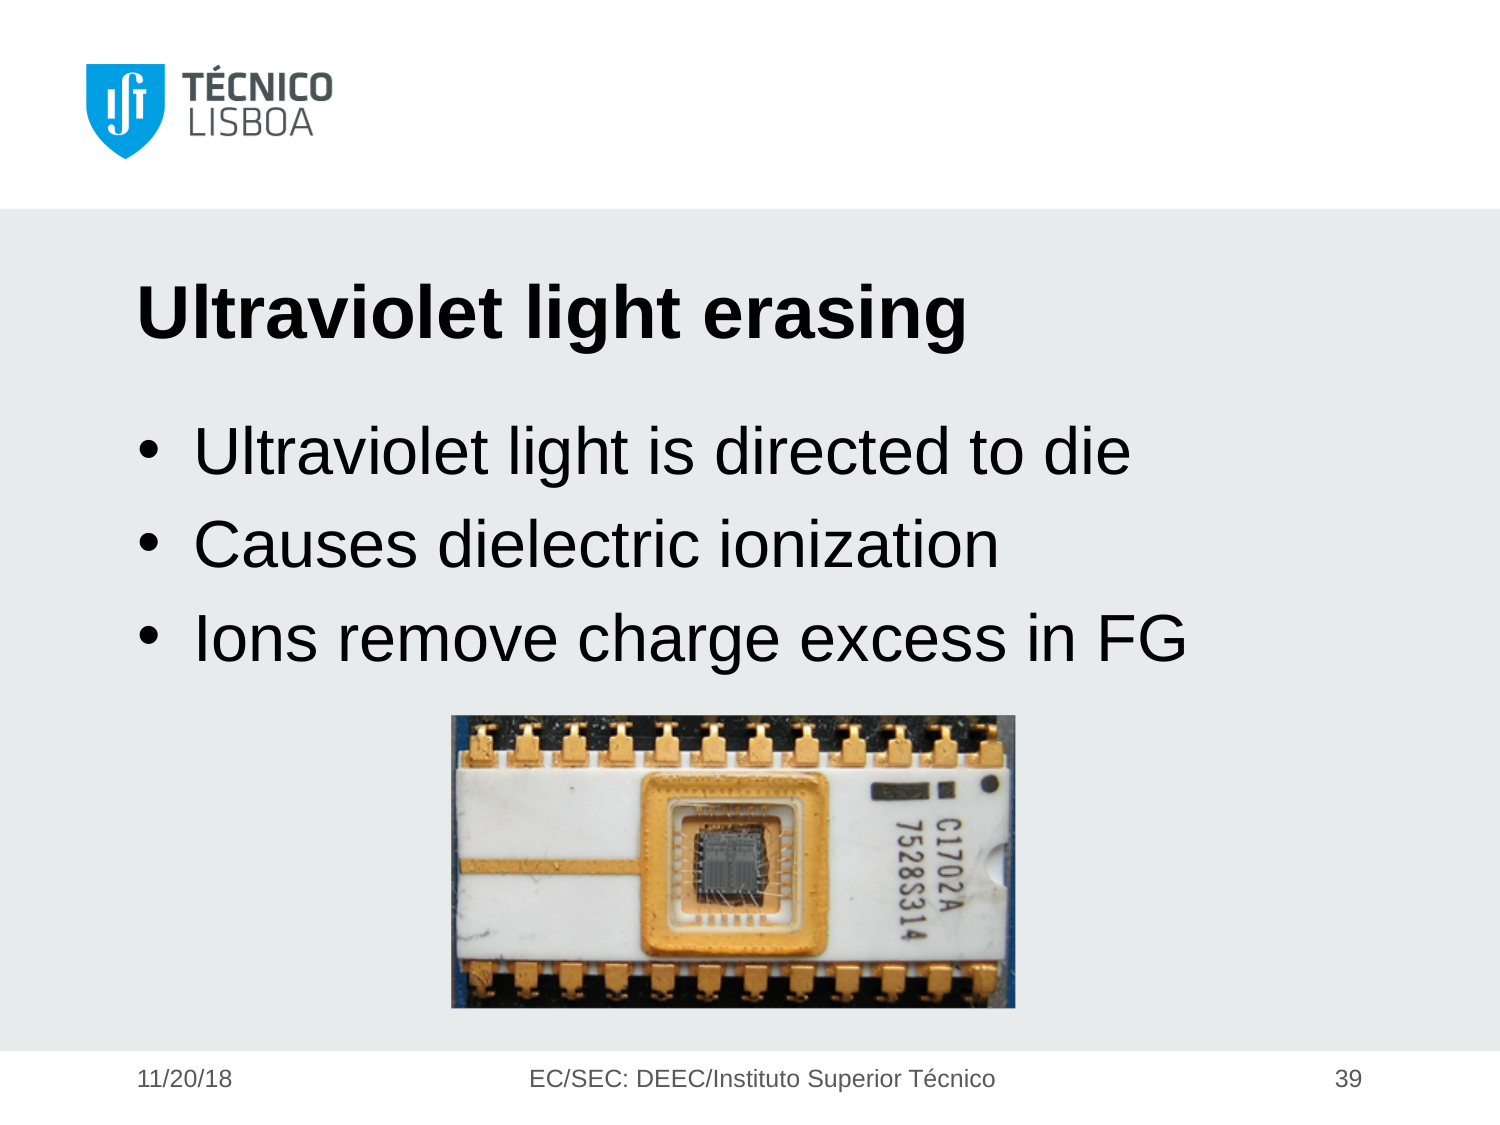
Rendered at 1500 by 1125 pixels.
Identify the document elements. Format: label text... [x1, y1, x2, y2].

slide_number 11/20/18 [121, 1052, 425, 1103]
footer EC/SEC: DEEC/Instituto Superior Técnico [512, 1052, 1021, 1103]
list Ultraviolet light is directed to die Causes dielectric ionization Ions remove charge excess in FG [121, 400, 1378, 1005]
slide_number <number> [1077, 1052, 1378, 1103]
picture [0, 0, 1500, 1125]
title Ultraviolet light erasing [121, 237, 1378, 381]
